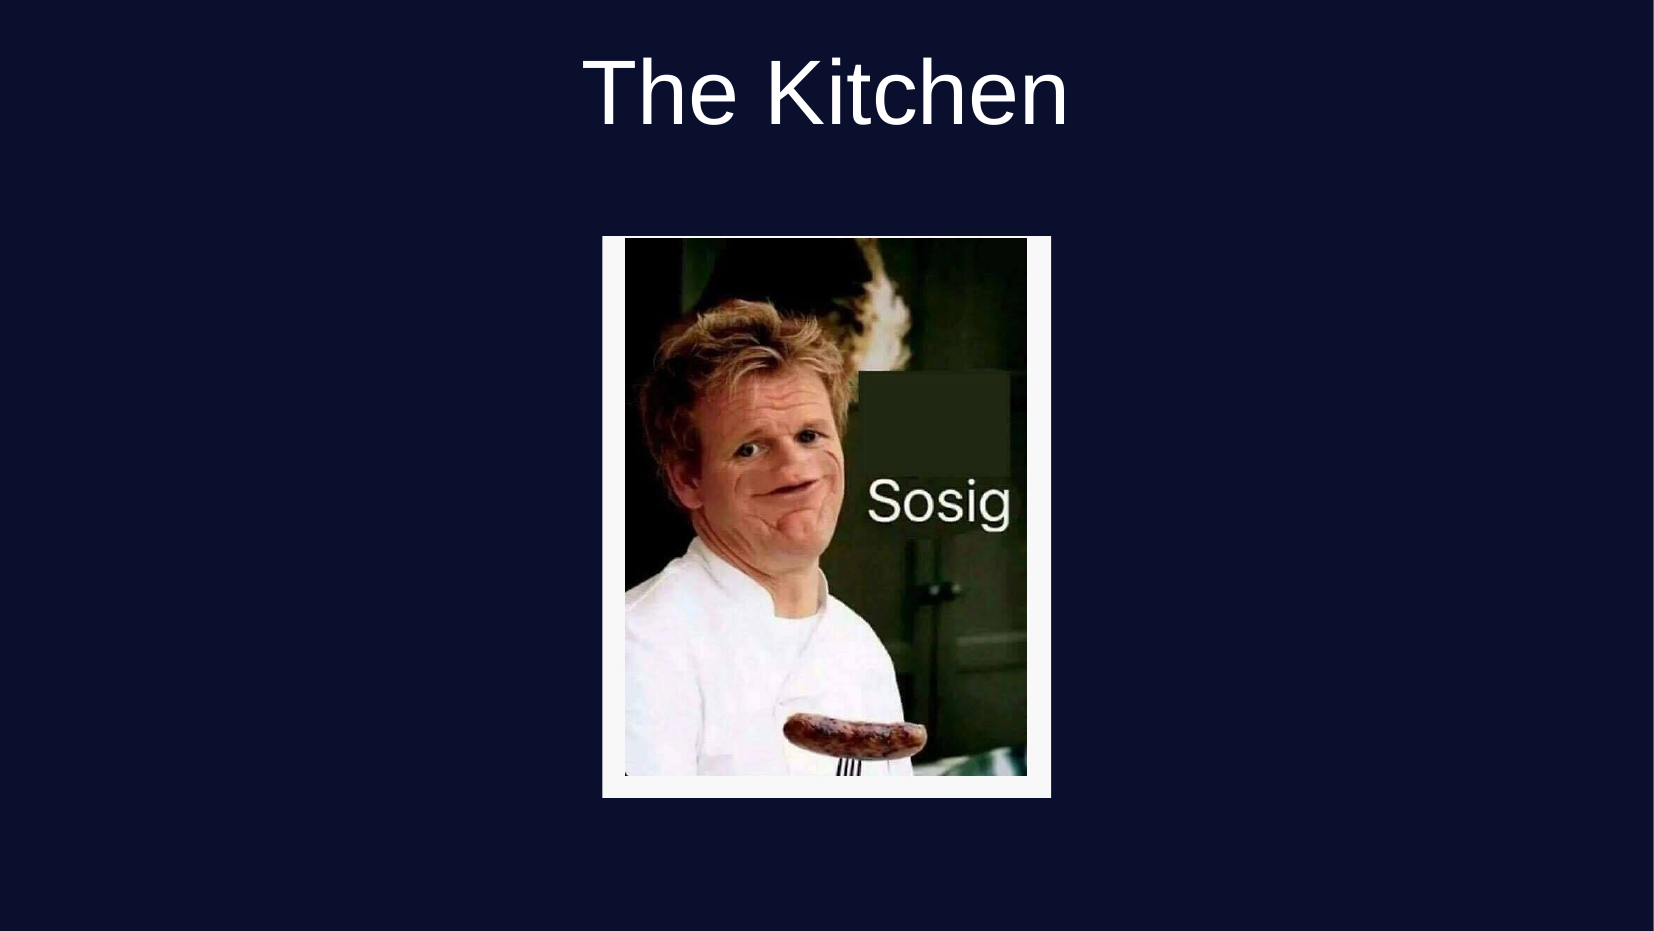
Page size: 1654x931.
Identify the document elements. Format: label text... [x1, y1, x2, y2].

picture [0, 0, 1654, 931]
title The Kitchen [82, 37, 1571, 148]
